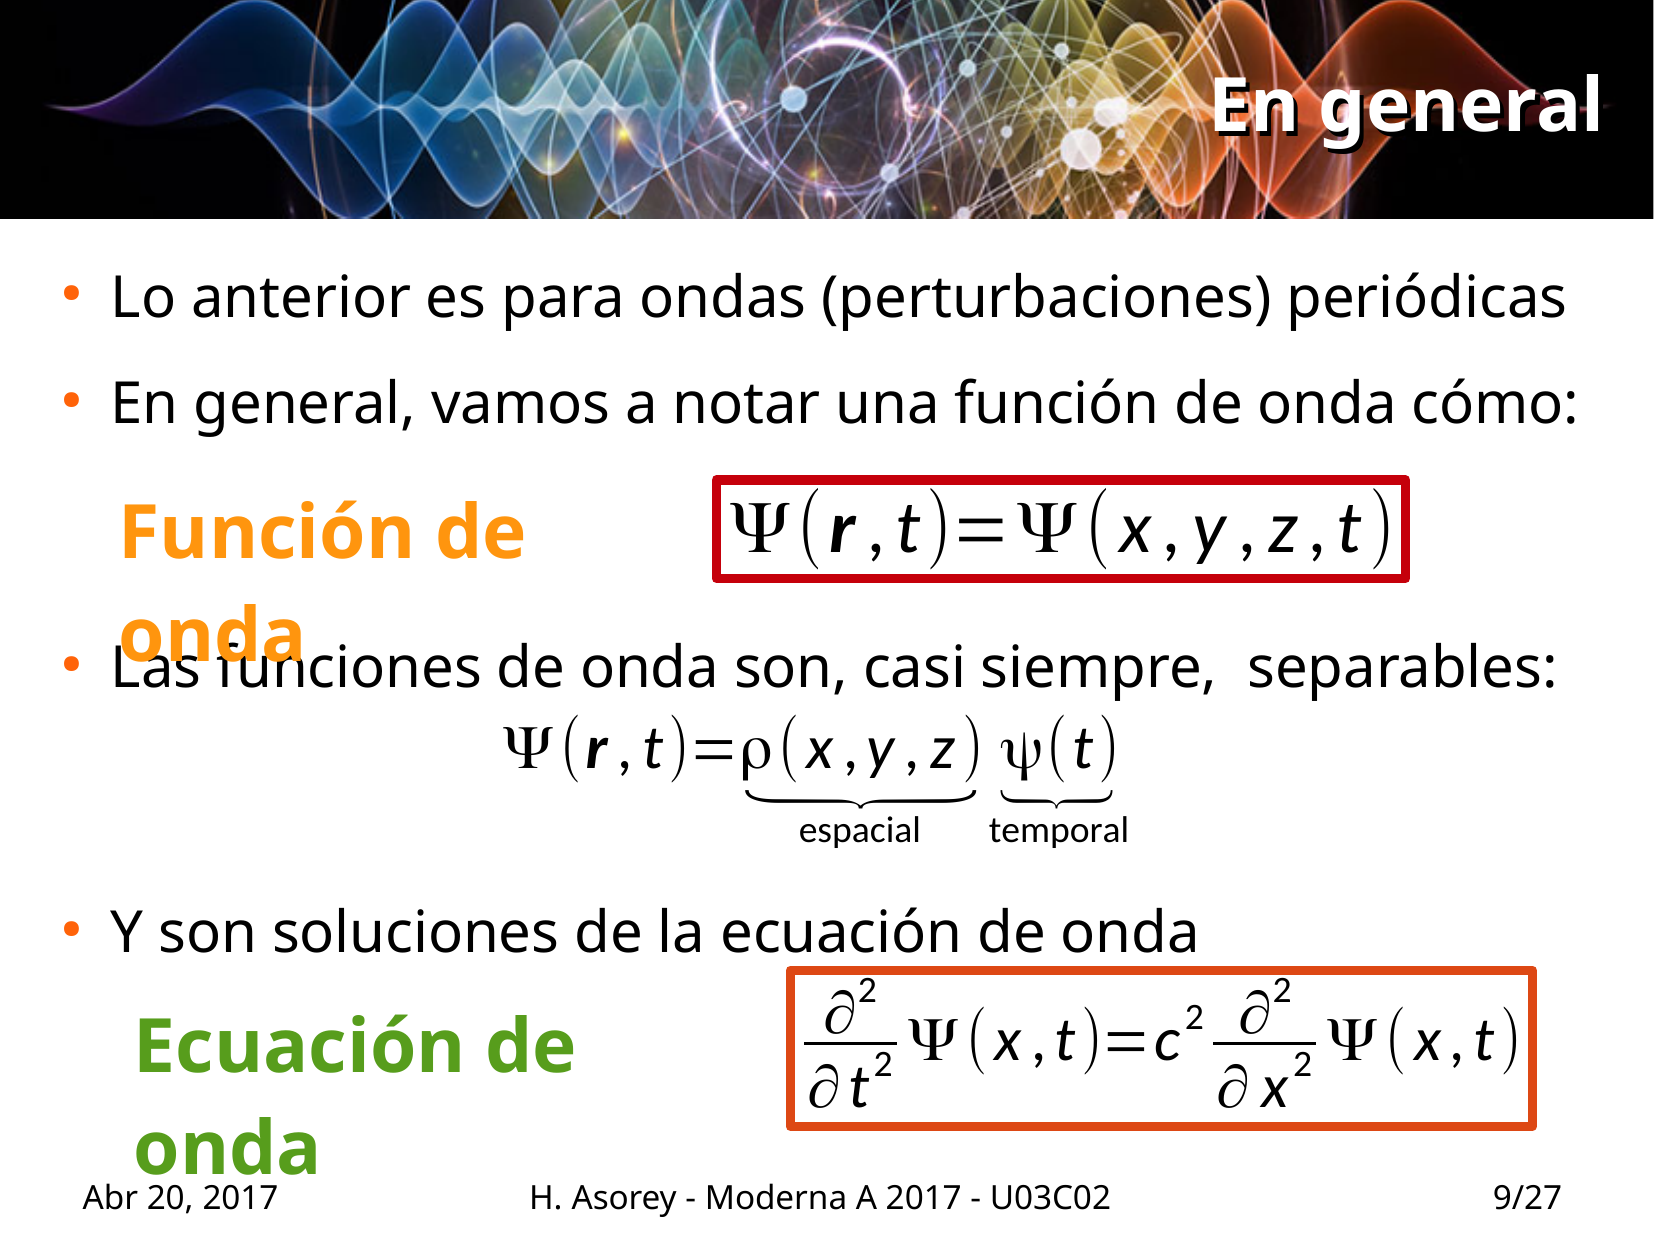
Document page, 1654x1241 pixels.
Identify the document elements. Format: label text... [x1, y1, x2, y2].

chart [720, 484, 1401, 574]
text_box Función de onda [104, 471, 675, 586]
list Lo anterior es para ondas (perturbaciones) periódicas En general, vamos a notar una función de onda cómo: Las funciones de onda son, casi siempre, separables: Y son soluciones de la ecuación de onda [45, 255, 1606, 1156]
chart [494, 711, 1134, 851]
picture [0, 0, 1654, 219]
text_box Ecuación de onda [119, 984, 720, 1111]
title En general [45, 15, 1606, 191]
chart [795, 975, 1528, 1122]
